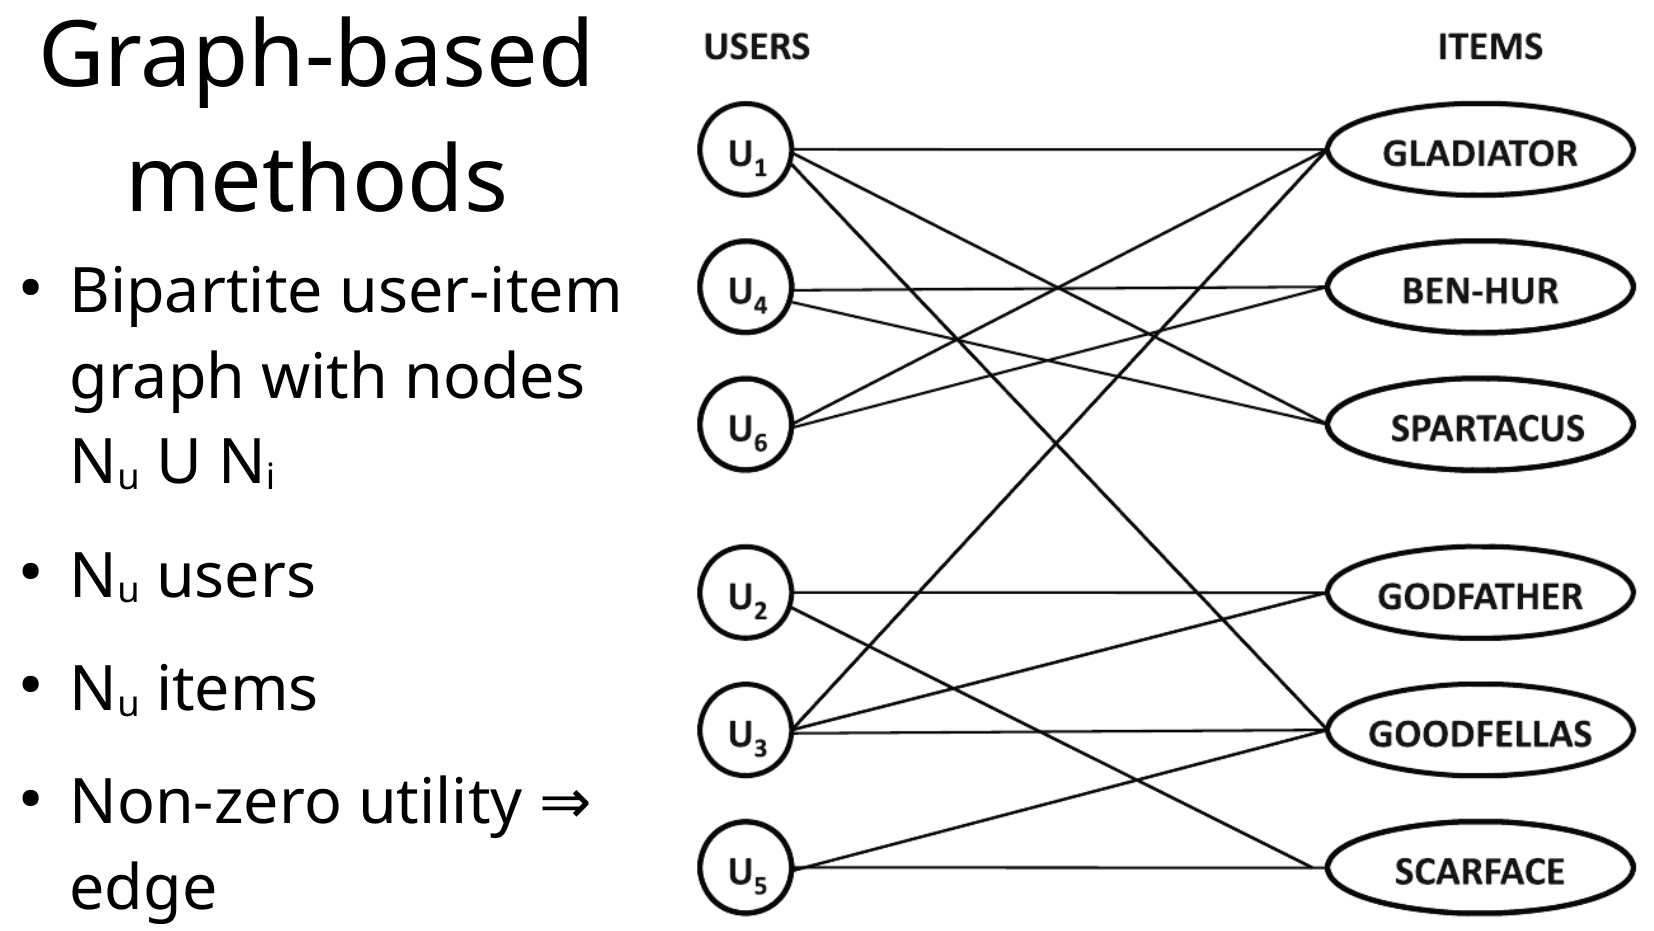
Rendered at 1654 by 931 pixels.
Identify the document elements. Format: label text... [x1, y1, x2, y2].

picture [672, 6, 1654, 931]
title Graph-based methods [0, 1, 634, 226]
list Bipartite user-item graph with nodes Nu U Ni Nu users Nu items Non-zero utility ⇒ edge [2, 245, 657, 929]
